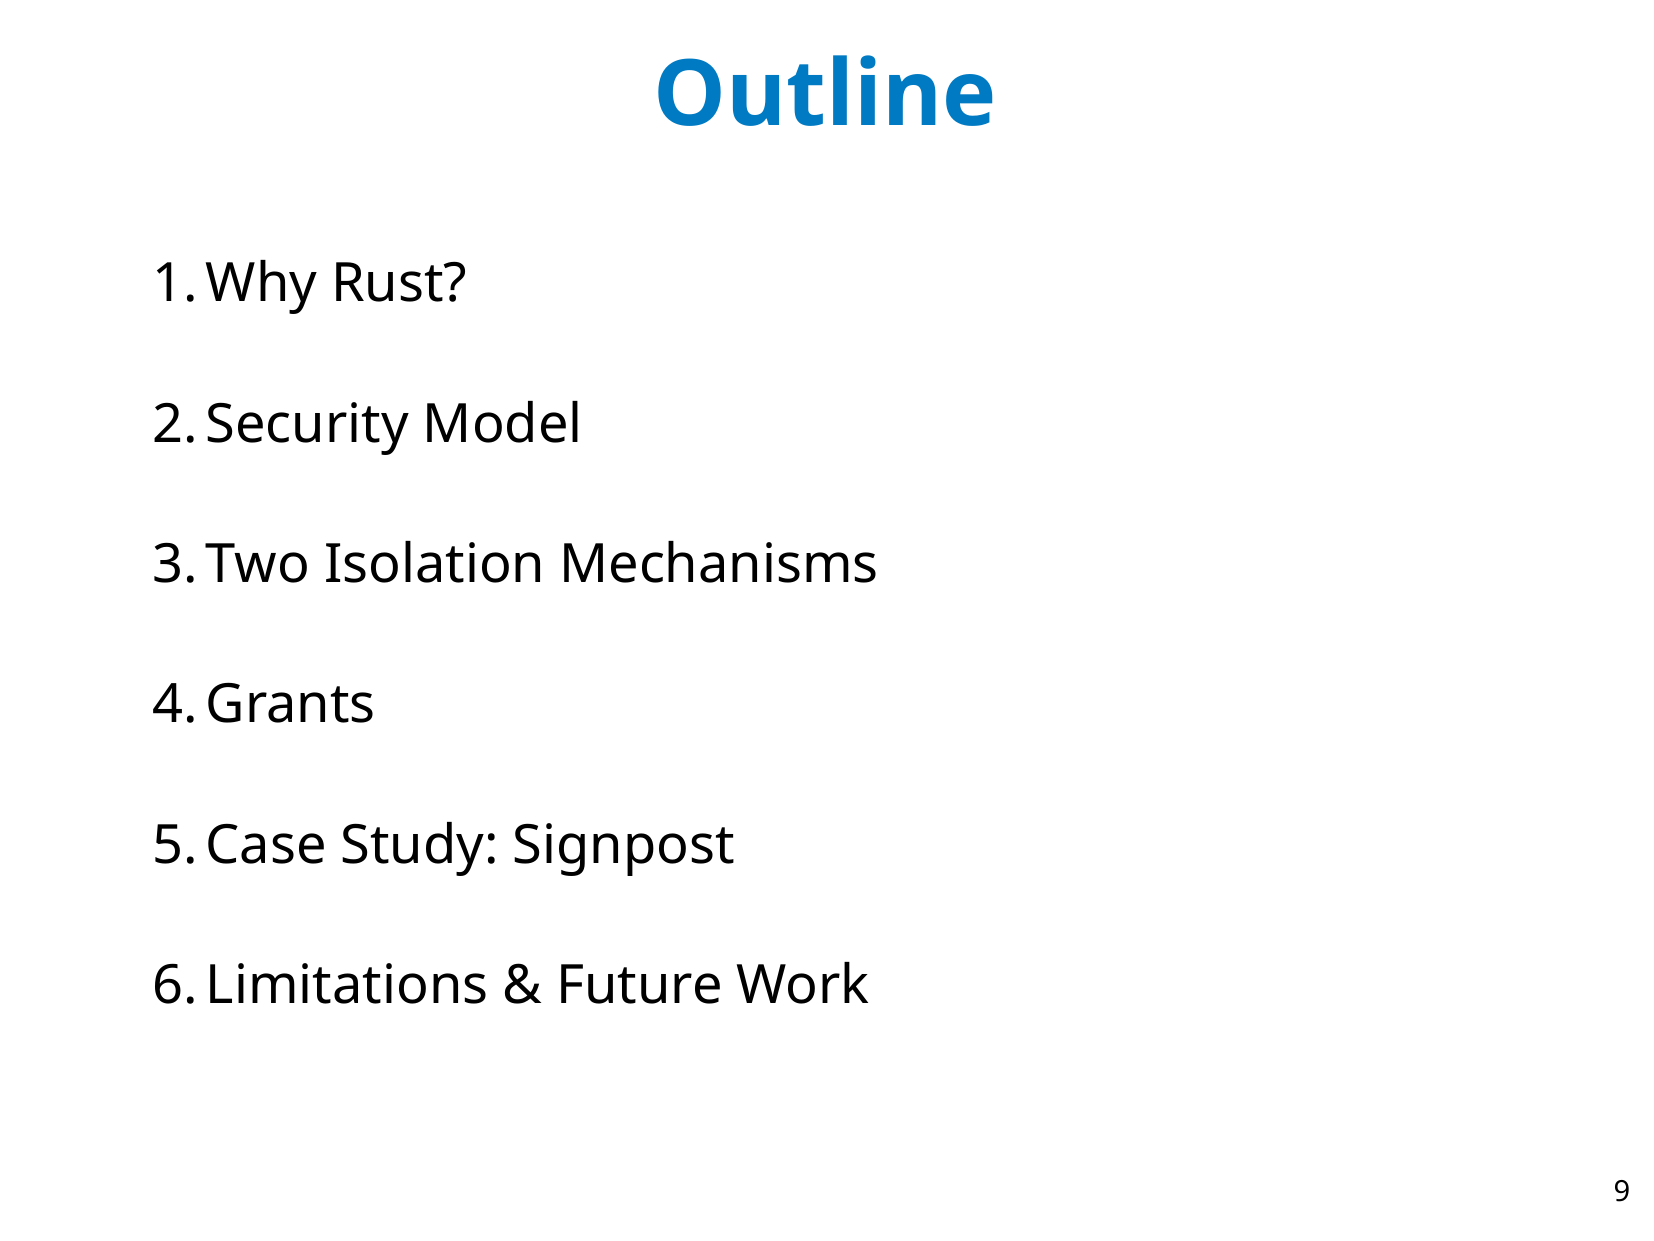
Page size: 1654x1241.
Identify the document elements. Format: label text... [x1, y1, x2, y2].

list Why Rust? Security Model Two Isolation Mechanisms Grants Case Study: Signpost Limitations & Future Work [134, 181, 1500, 1075]
text_box Outline [0, 0, 1651, 181]
